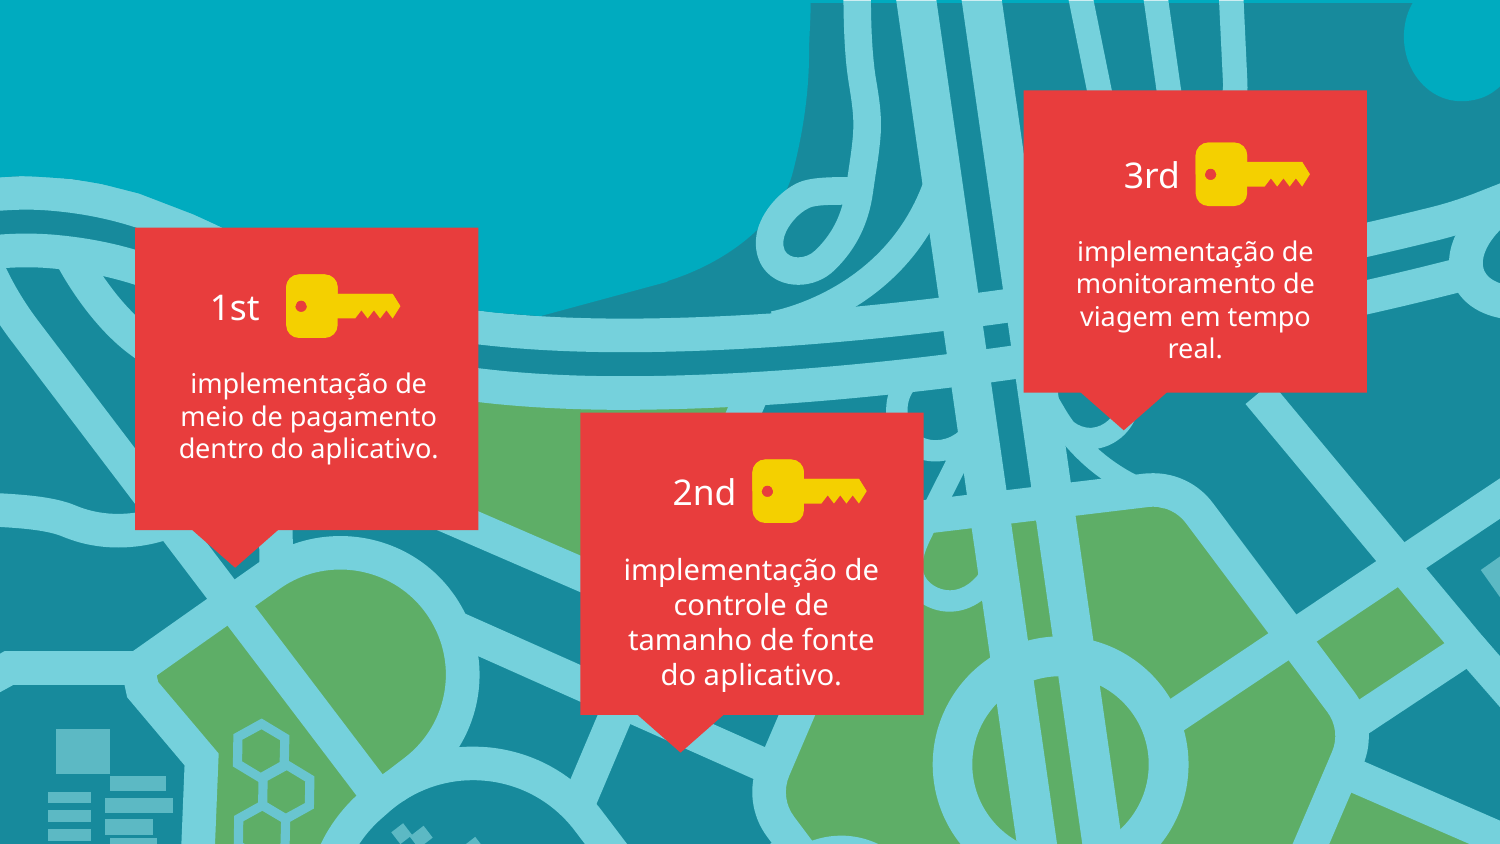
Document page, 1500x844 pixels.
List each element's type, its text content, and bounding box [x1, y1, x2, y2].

title 1st [154, 268, 275, 344]
subtitle implementação de controle de tamanho de fonte do aplicativo. [601, 536, 902, 687]
text_box [1023, 90, 1367, 431]
subtitle implementação de meio de pagamento dentro do aplicativo. [158, 351, 459, 502]
title 3rd [1074, 136, 1195, 212]
title 2nd [631, 453, 752, 529]
subtitle implementação de monitoramento de viagem em tempo real. [1045, 218, 1346, 369]
text_box [135, 227, 479, 568]
text_box [580, 412, 924, 753]
